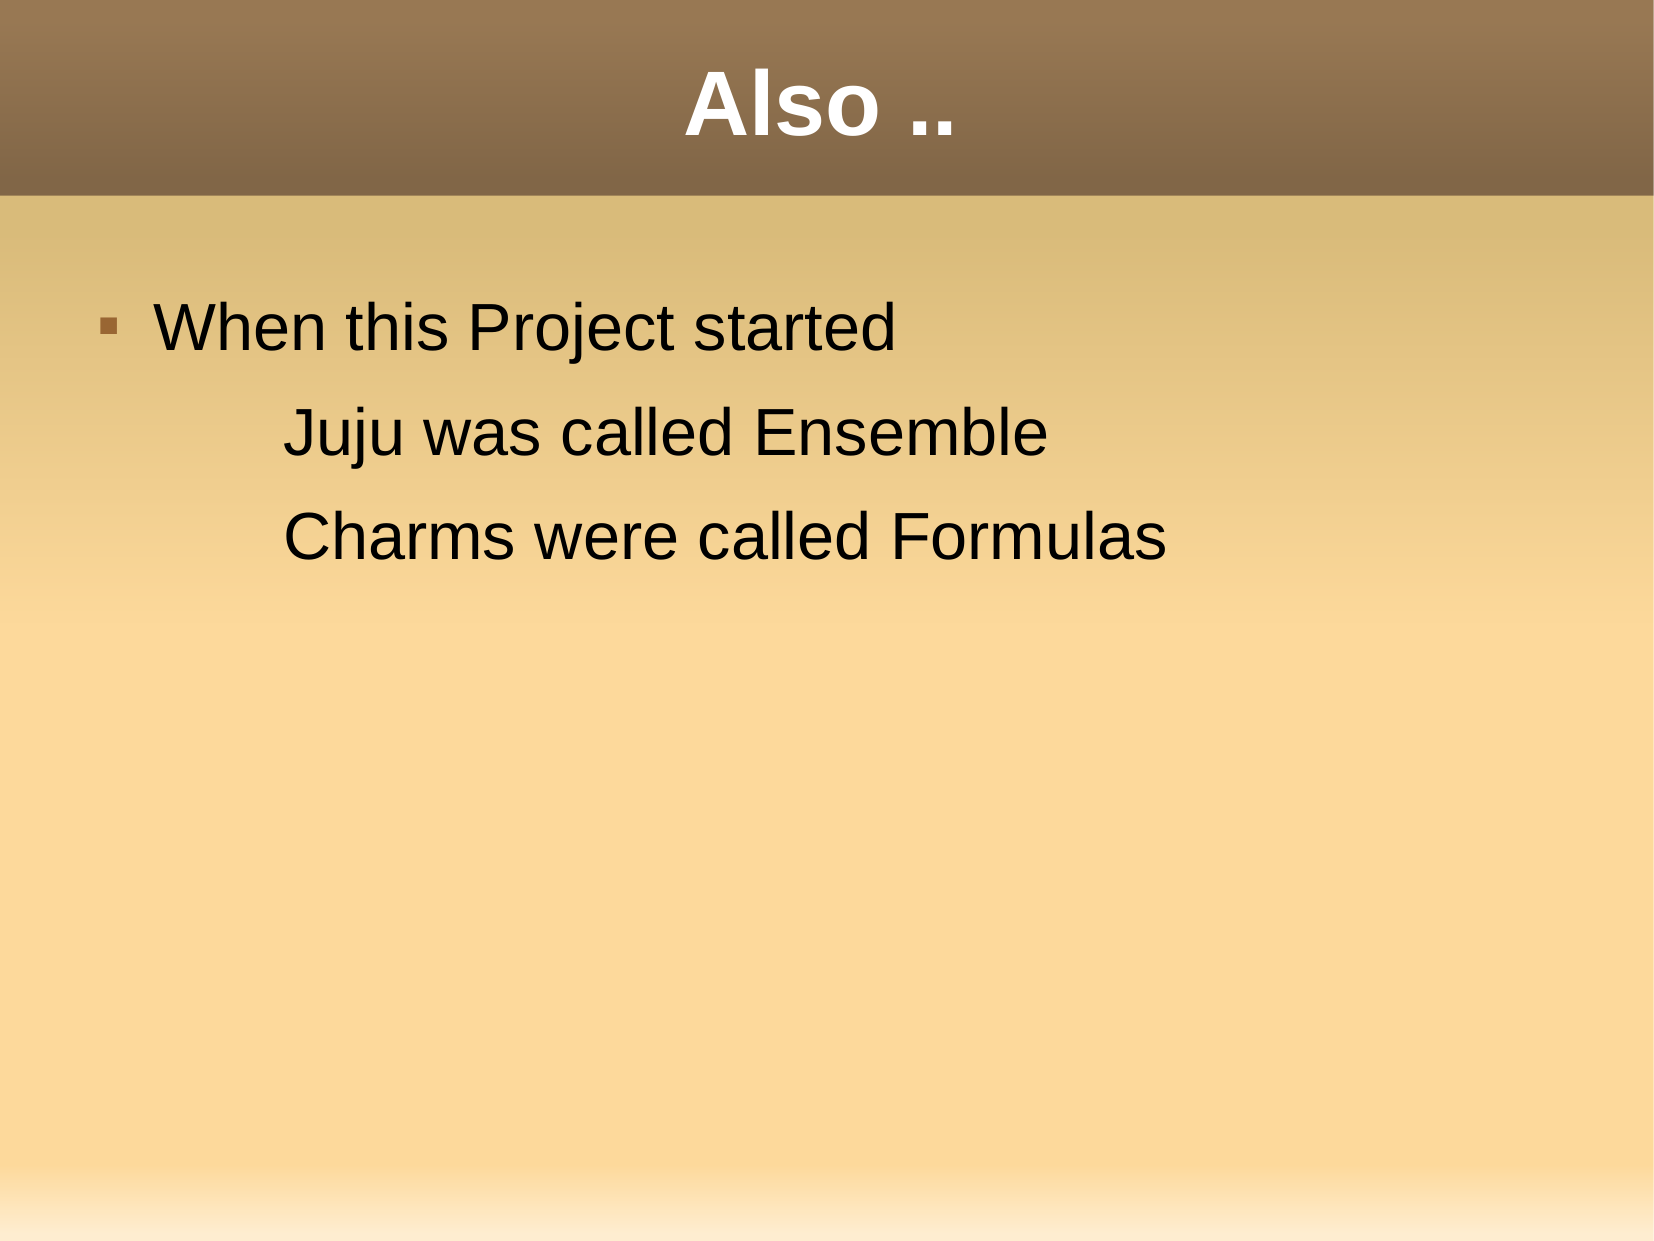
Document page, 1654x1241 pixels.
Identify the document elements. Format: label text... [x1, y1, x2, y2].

picture [0, 0, 1654, 1241]
list When this Project started Juju was called Ensemble Charms were called Formulas [82, 290, 1571, 1094]
title Also .. [76, 7, 1565, 200]
